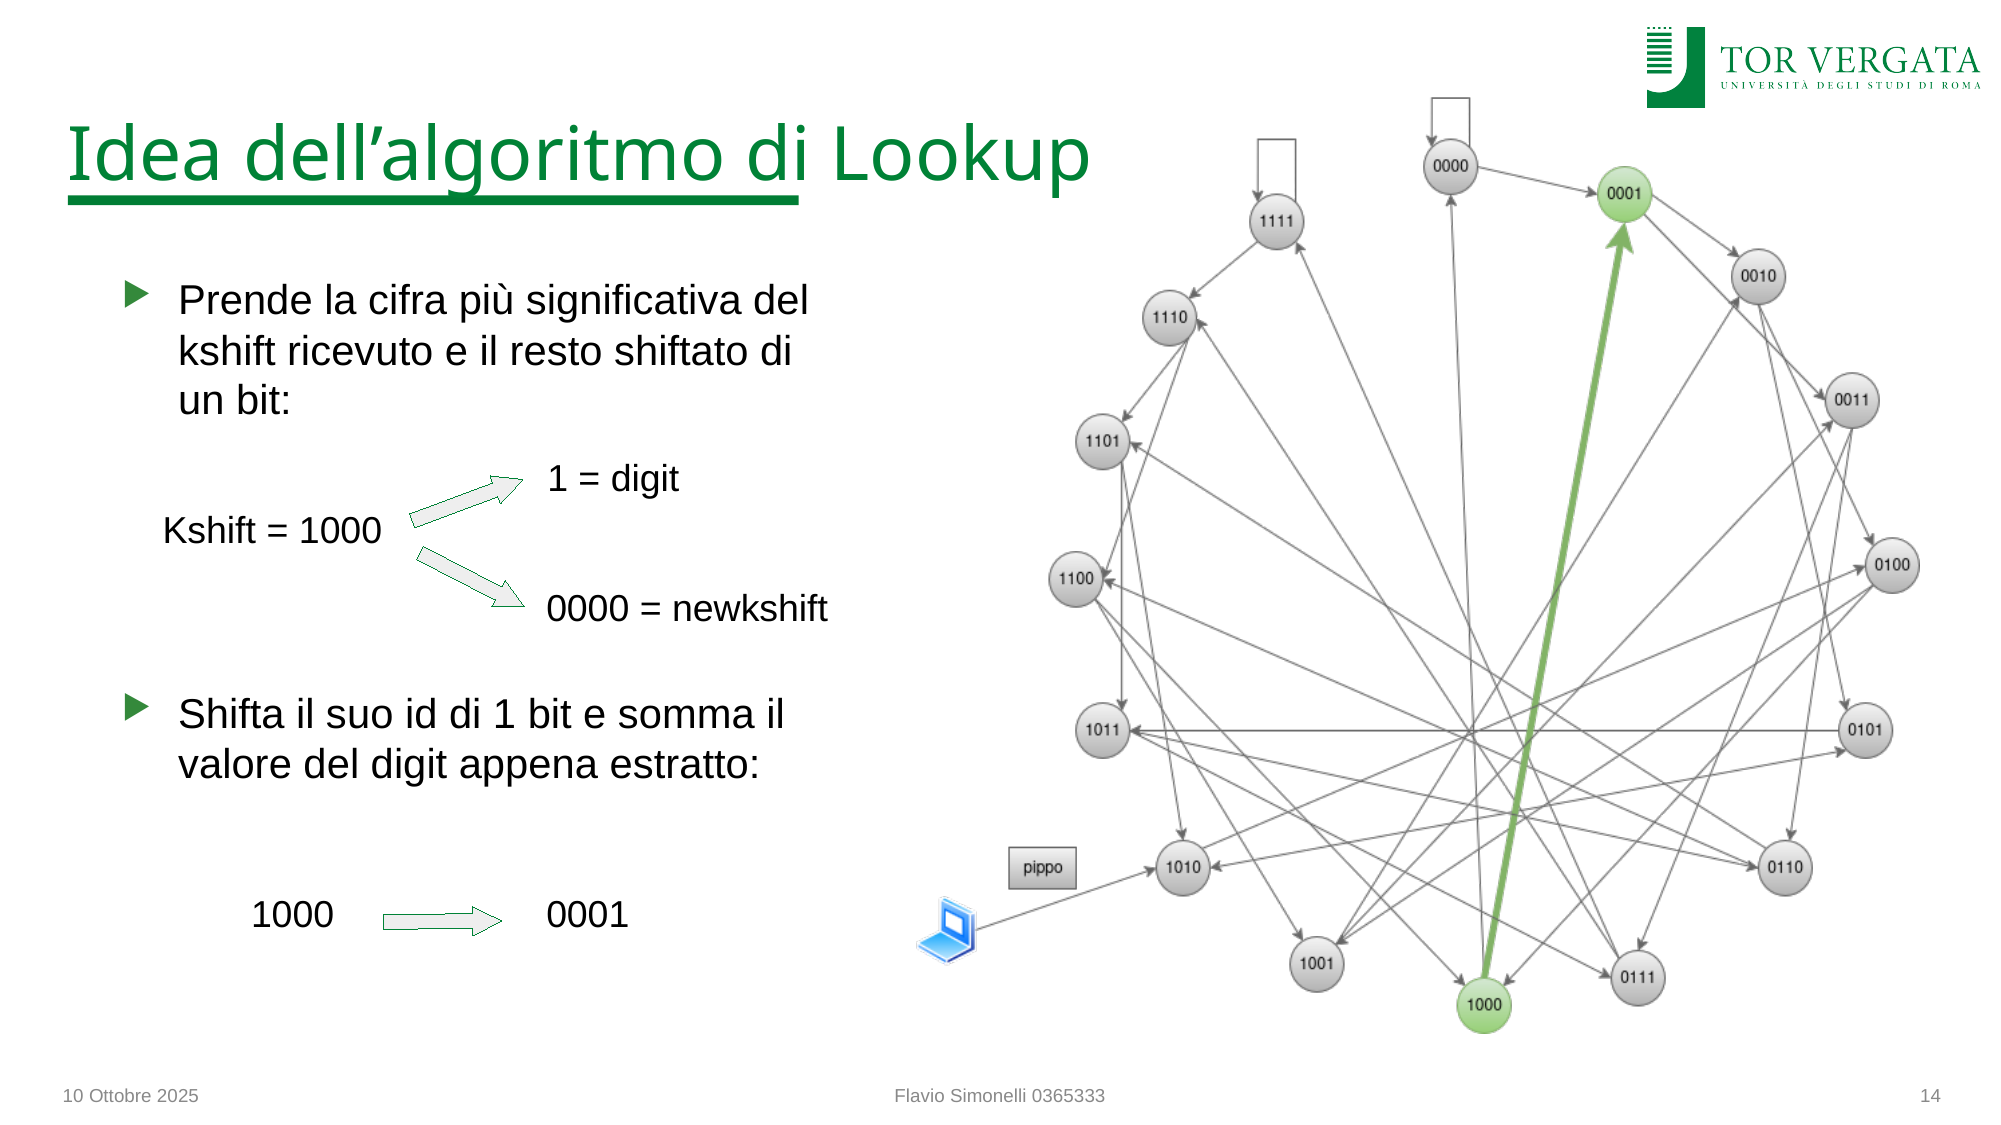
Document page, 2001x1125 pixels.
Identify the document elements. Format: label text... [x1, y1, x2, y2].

list Shifta il suo id di 1 bit e somma il valore del digit appena estratto: [106, 679, 857, 857]
text_box 1 = digit [532, 449, 799, 509]
text_box 0001 [531, 885, 650, 945]
text_box 0000 = newkshift [531, 580, 857, 680]
text_box [416, 546, 525, 607]
text_box [383, 906, 502, 936]
list Prende la cifra più significativa del kshift ricevuto e il resto shiftato di un bit: [106, 265, 857, 443]
footer Flavio Simonelli 0365333 [662, 1065, 1338, 1125]
picture [1647, 27, 1981, 51]
slide_number 10 Ottobre 2025 [47, 1065, 498, 1125]
text_box [411, 475, 523, 528]
text_box 1000 [236, 885, 355, 945]
picture [915, 88, 1920, 1034]
text_box Kshift = 1000 [147, 501, 411, 601]
title Idea dell’algoritmo di Lookup [52, 51, 1981, 204]
